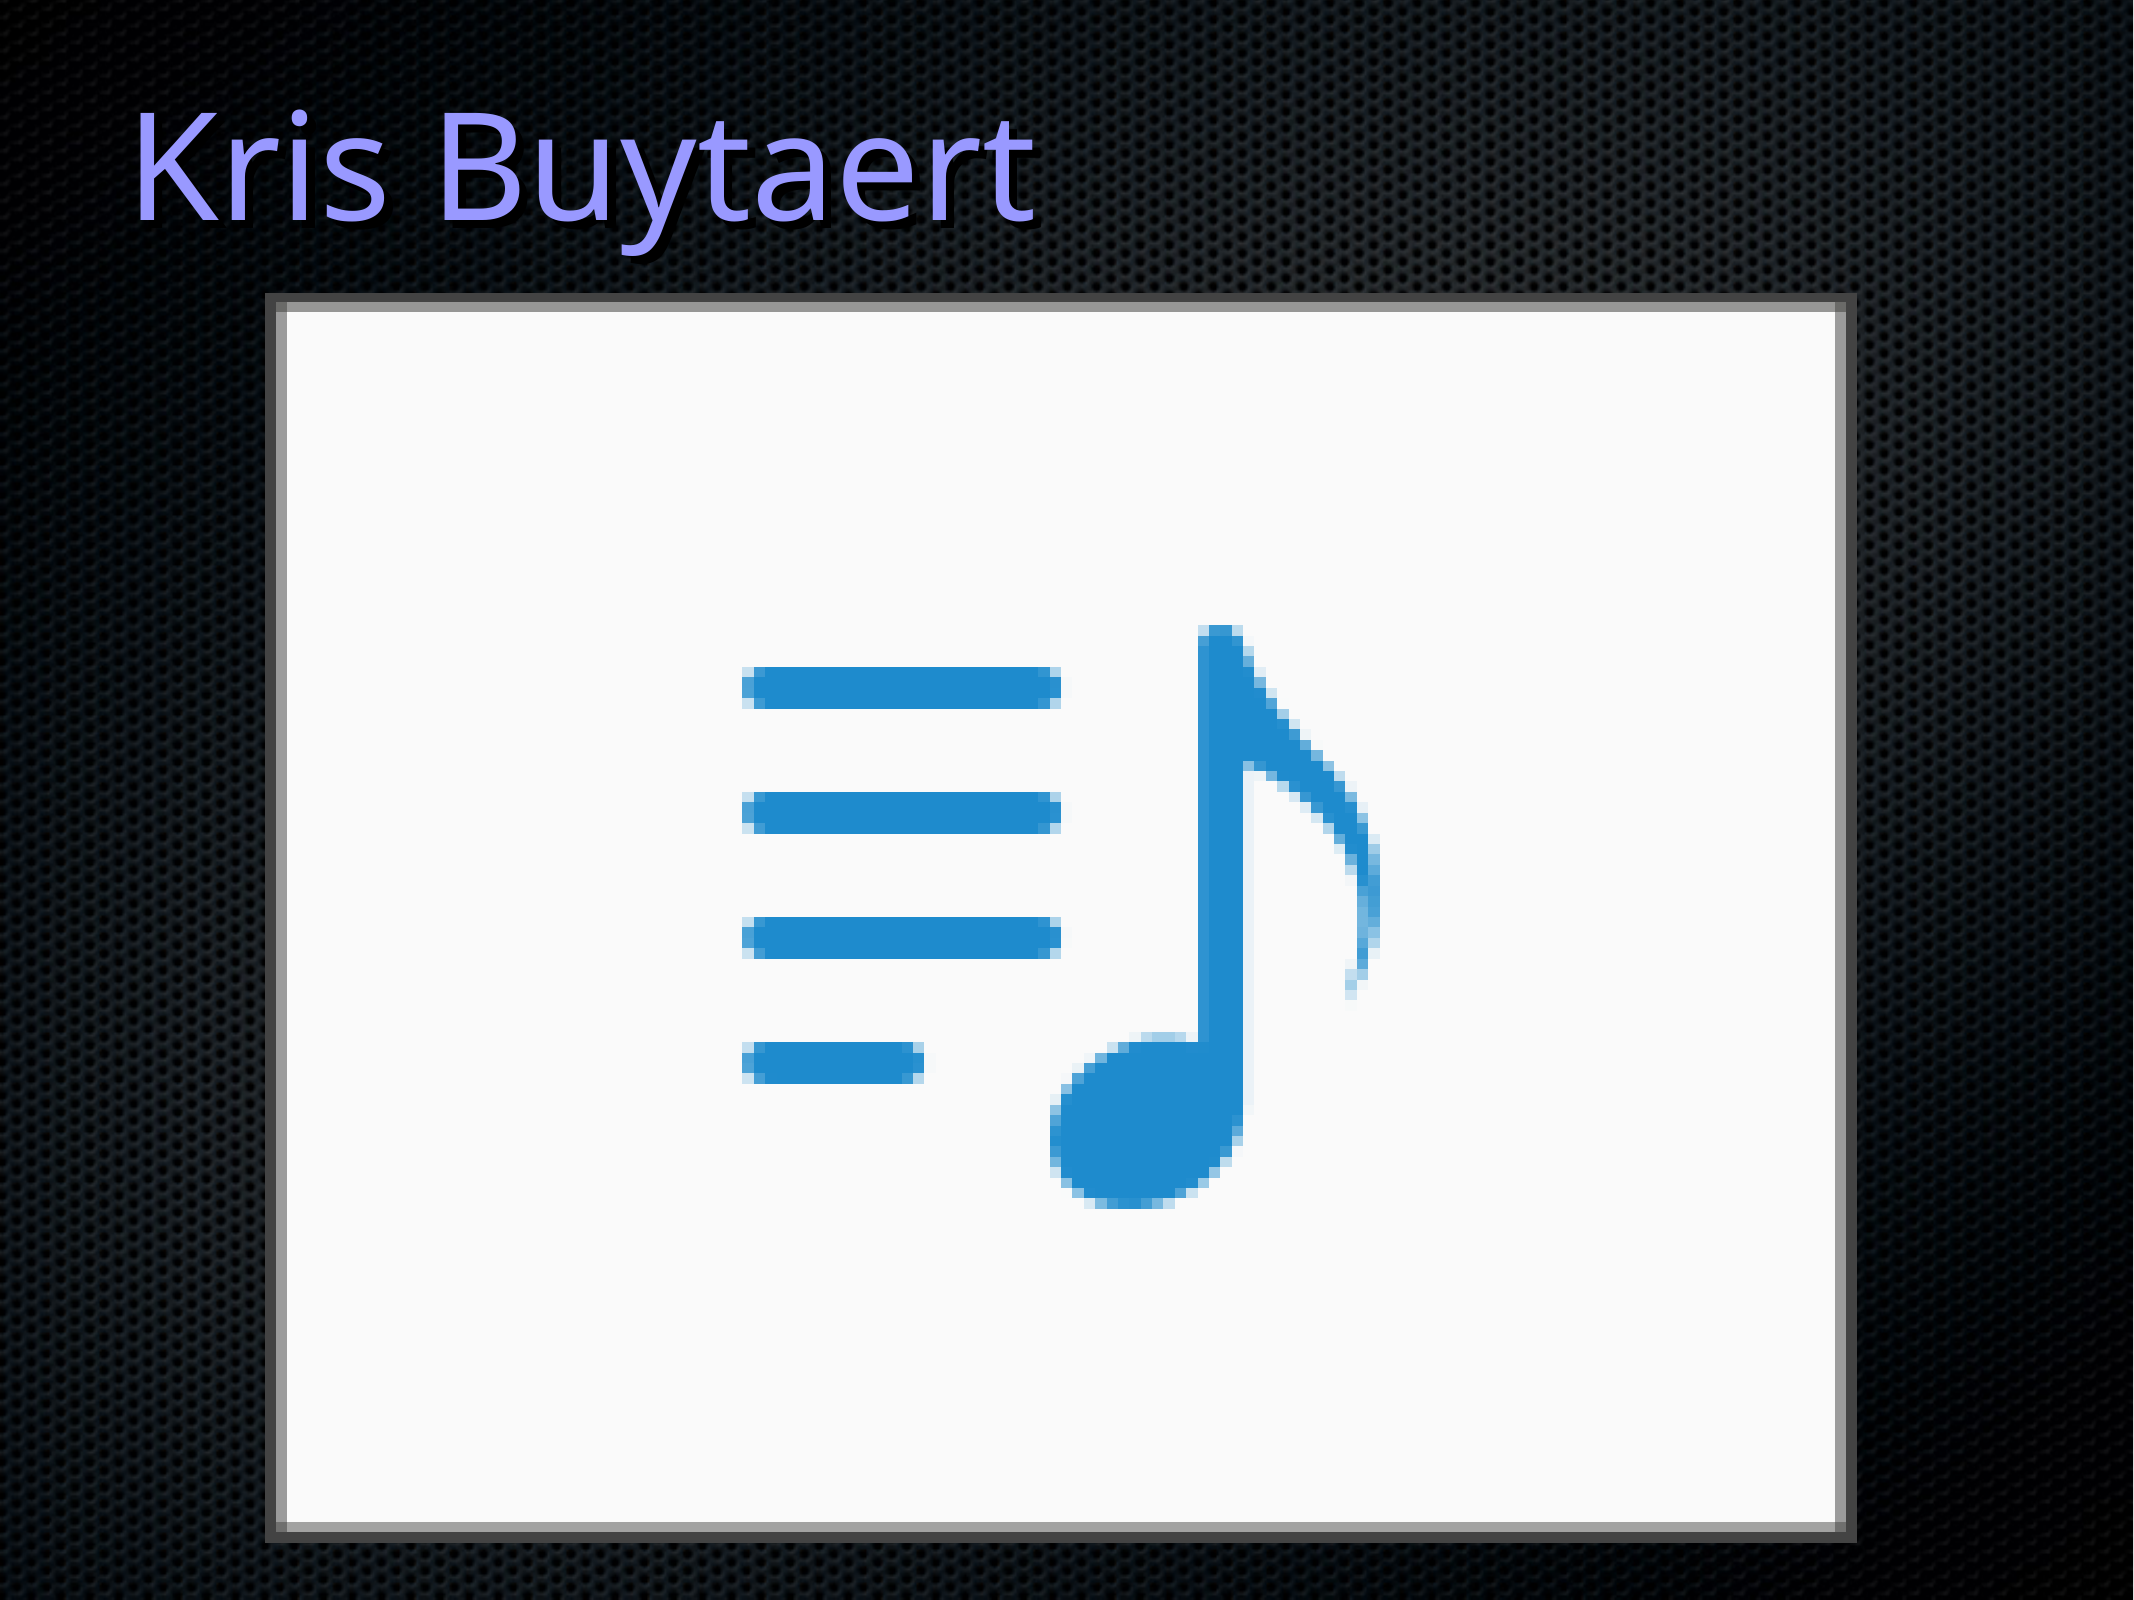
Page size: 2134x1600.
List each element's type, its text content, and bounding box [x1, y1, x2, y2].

picture [0, 0, 2134, 1600]
text_box [264, 292, 1859, 1544]
title Kris Buytaert [118, 0, 1994, 325]
